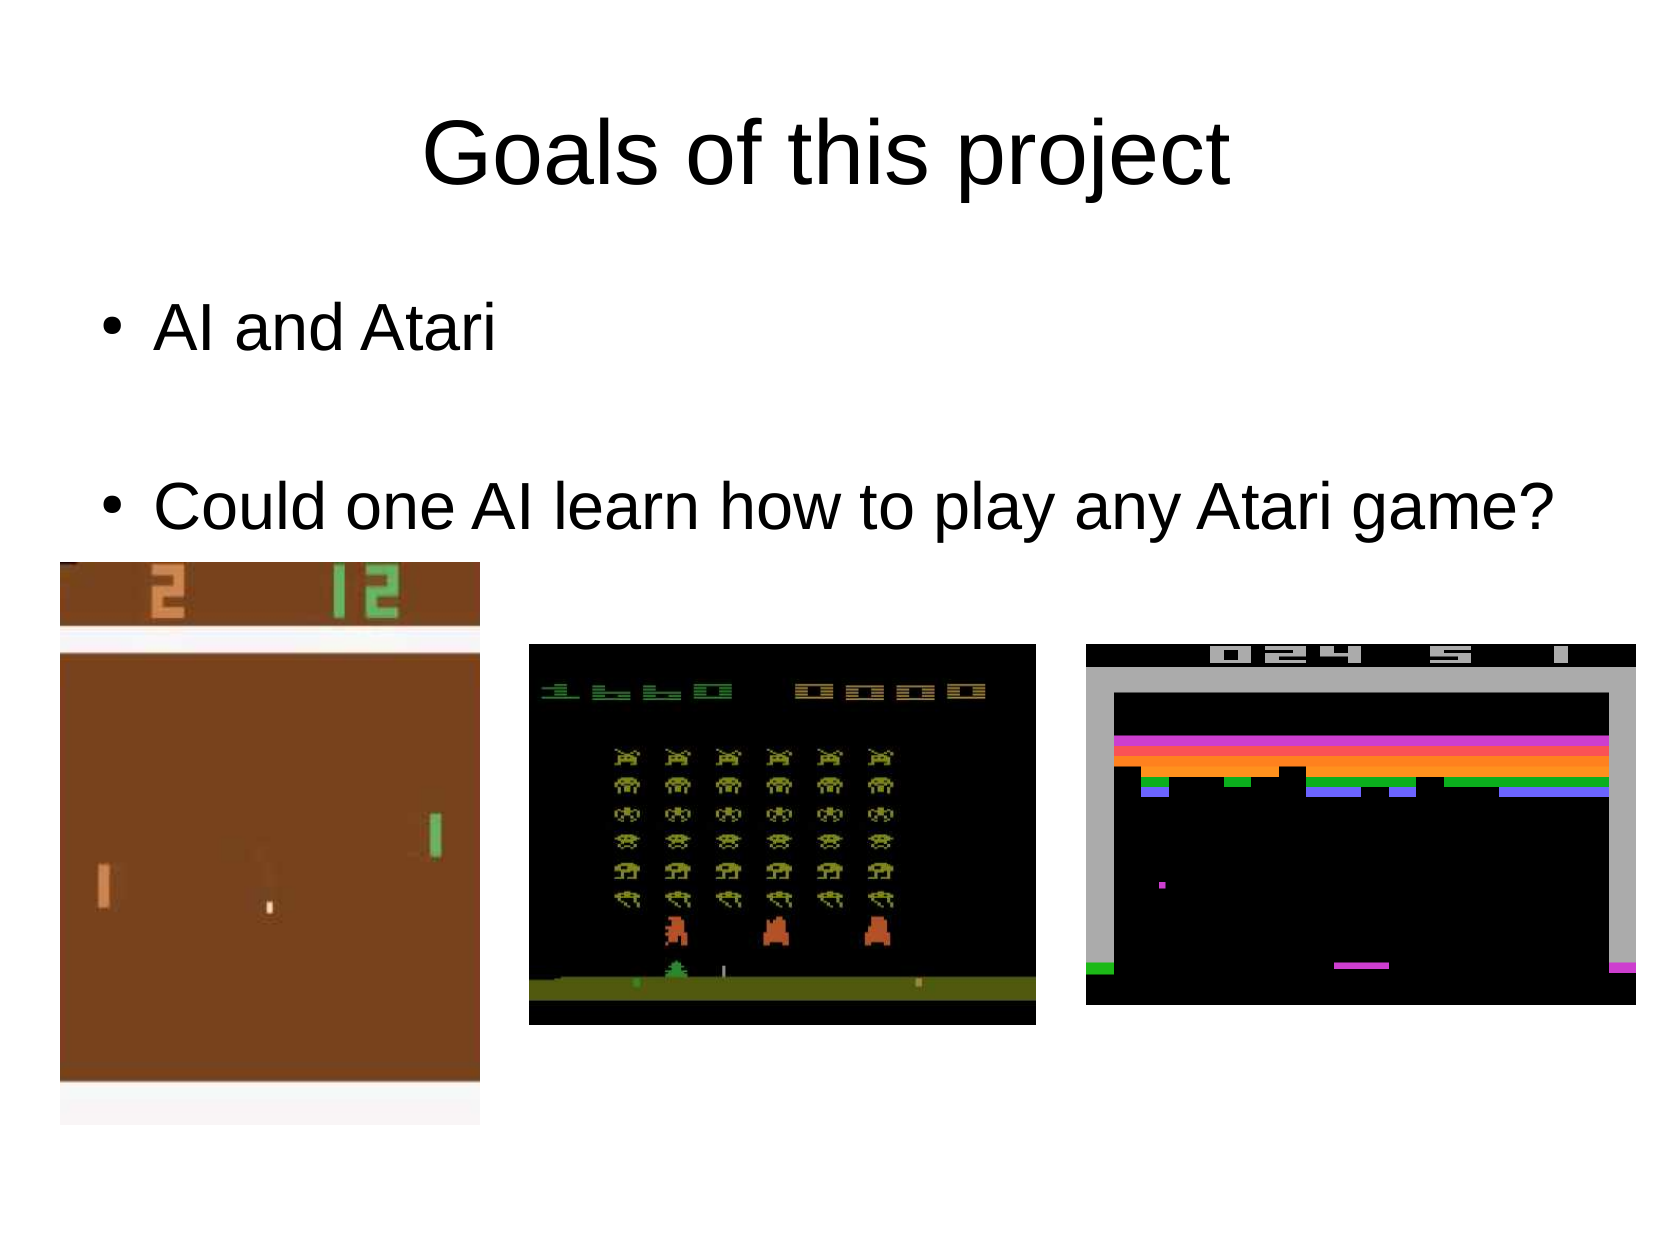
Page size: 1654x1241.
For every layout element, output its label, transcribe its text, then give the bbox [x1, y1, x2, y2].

list AI and Atari Could one AI learn how to play any Atari game? [82, 290, 1571, 1010]
picture [60, 562, 480, 1126]
title Goals of this project [82, 49, 1571, 257]
picture [529, 644, 1036, 1025]
picture [1086, 644, 1636, 1006]
